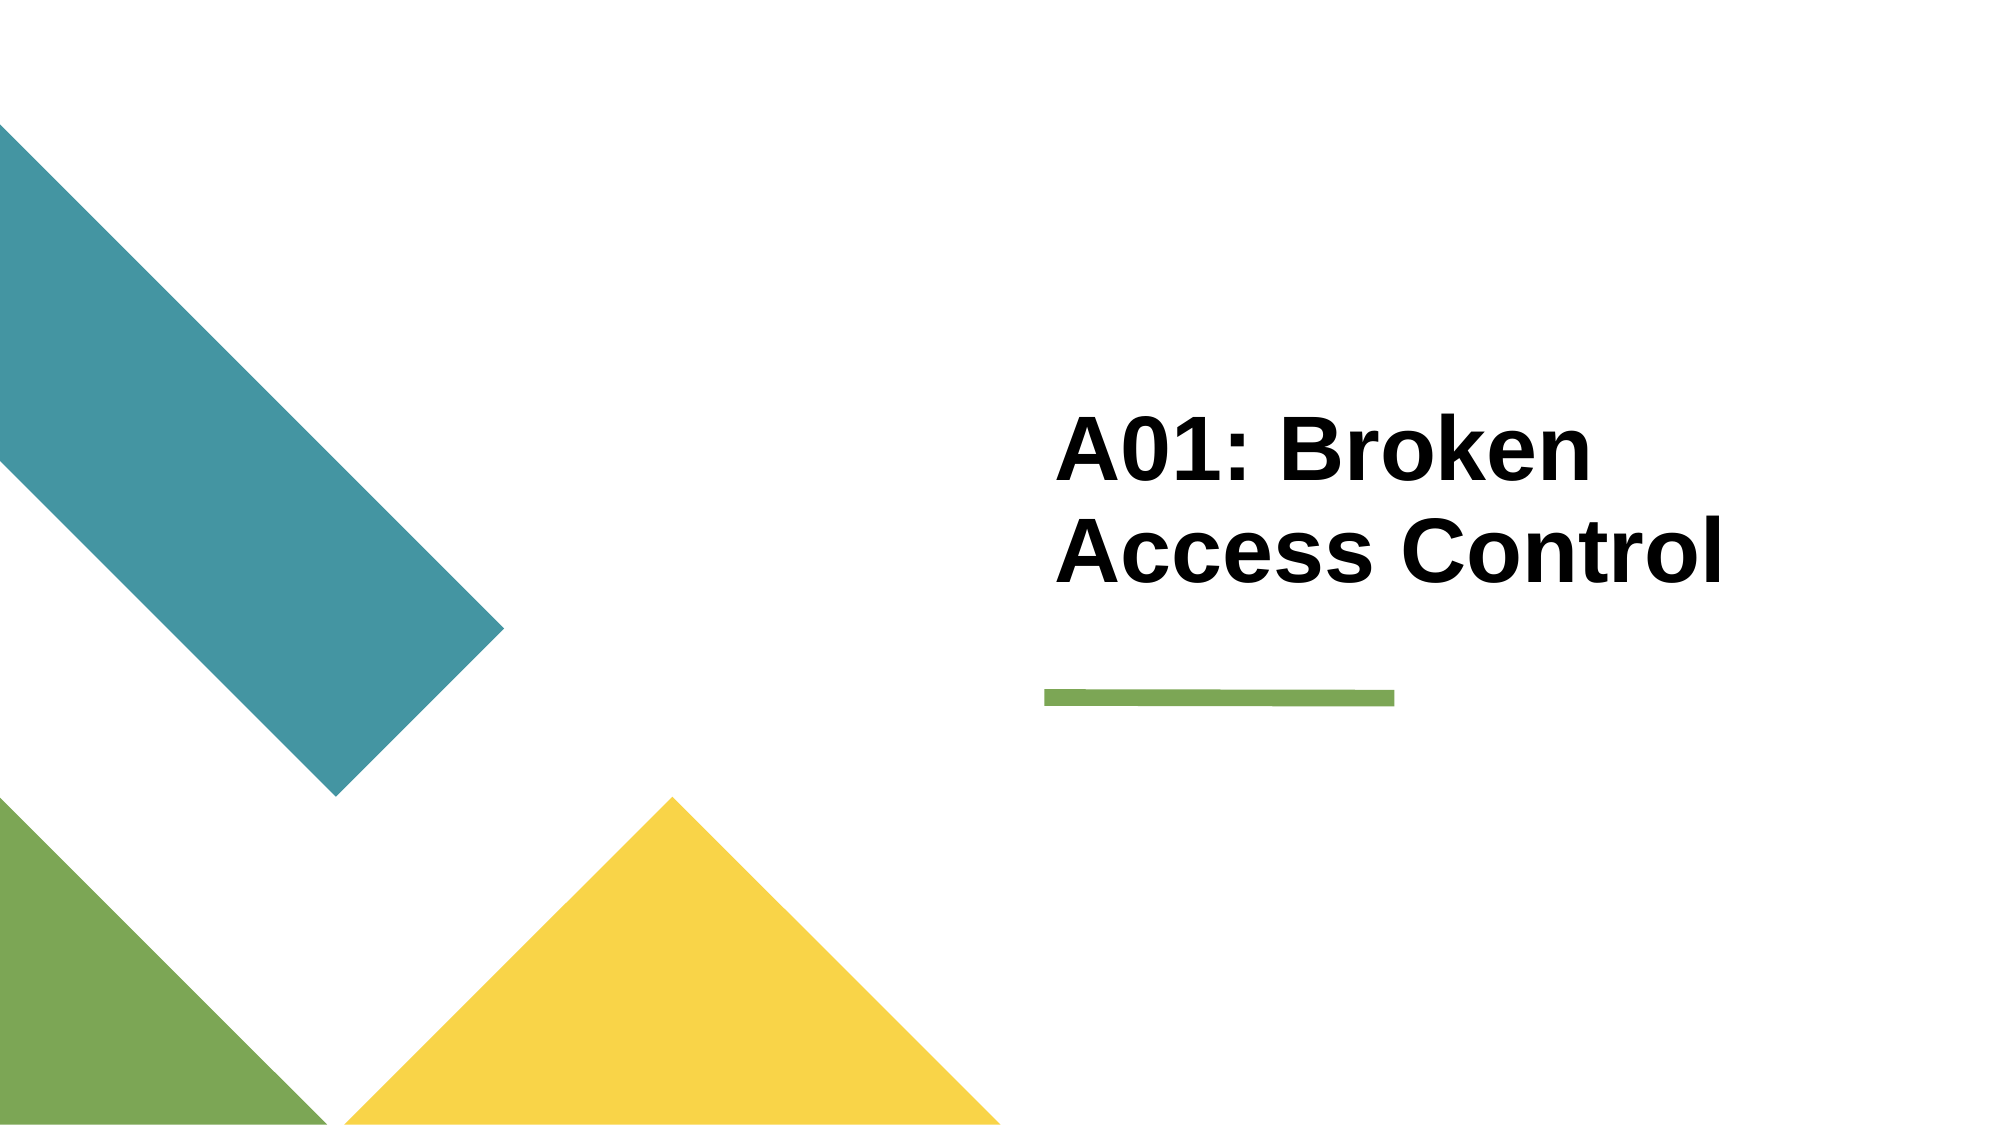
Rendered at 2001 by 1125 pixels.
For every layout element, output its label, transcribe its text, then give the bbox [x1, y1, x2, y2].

text_box A01: Broken Access Control [1039, 389, 1857, 610]
